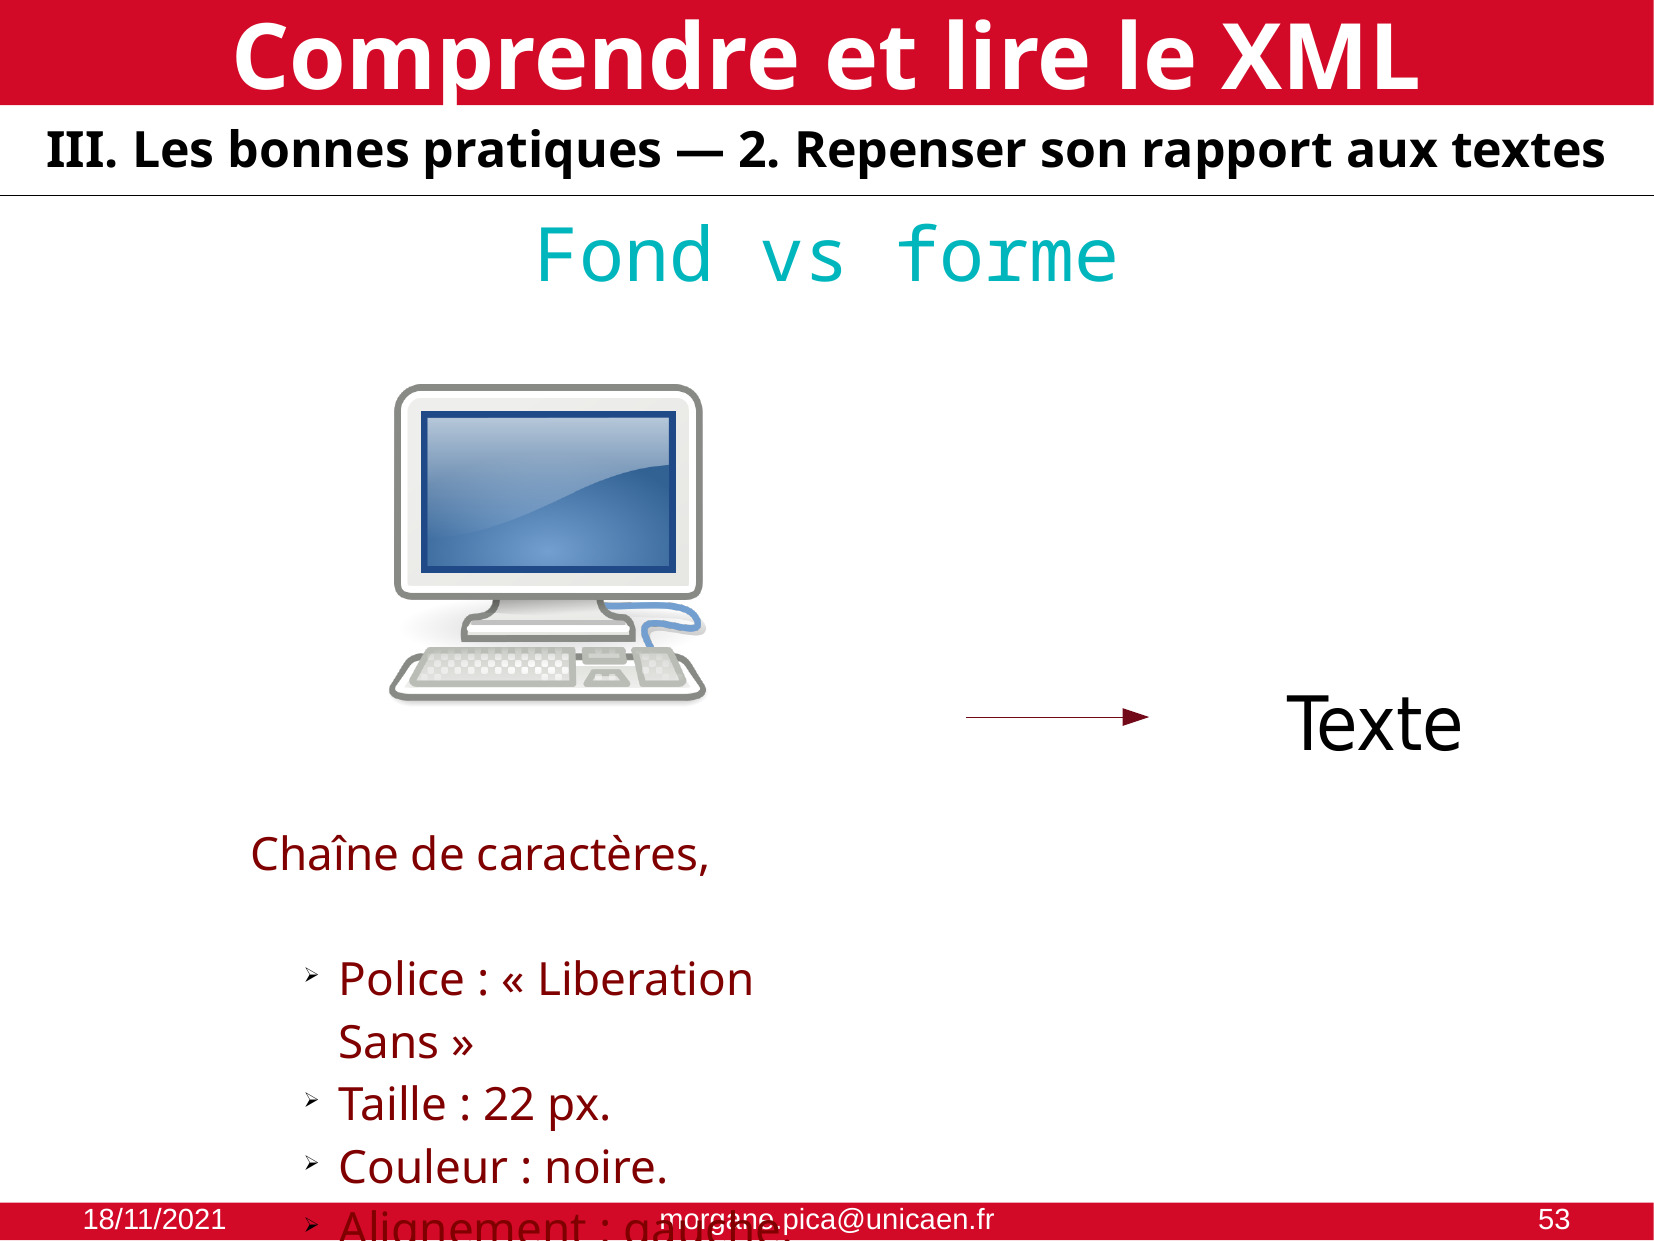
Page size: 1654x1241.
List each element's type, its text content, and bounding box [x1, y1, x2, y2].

text_box Chaîne de caractères, Police : « Liberation Sans » Taille : 22 px. Couleur : noire. Alignement : gauche. [235, 814, 913, 1138]
text_box Fond vs forme [161, 196, 1493, 284]
title III. Les bonnes pratiques — 2. Repenser son rapport aux textes [0, 106, 1654, 191]
title Comprendre et lire le XML [0, 0, 1654, 106]
text_box Texte [1272, 673, 1488, 777]
picture [387, 384, 709, 707]
